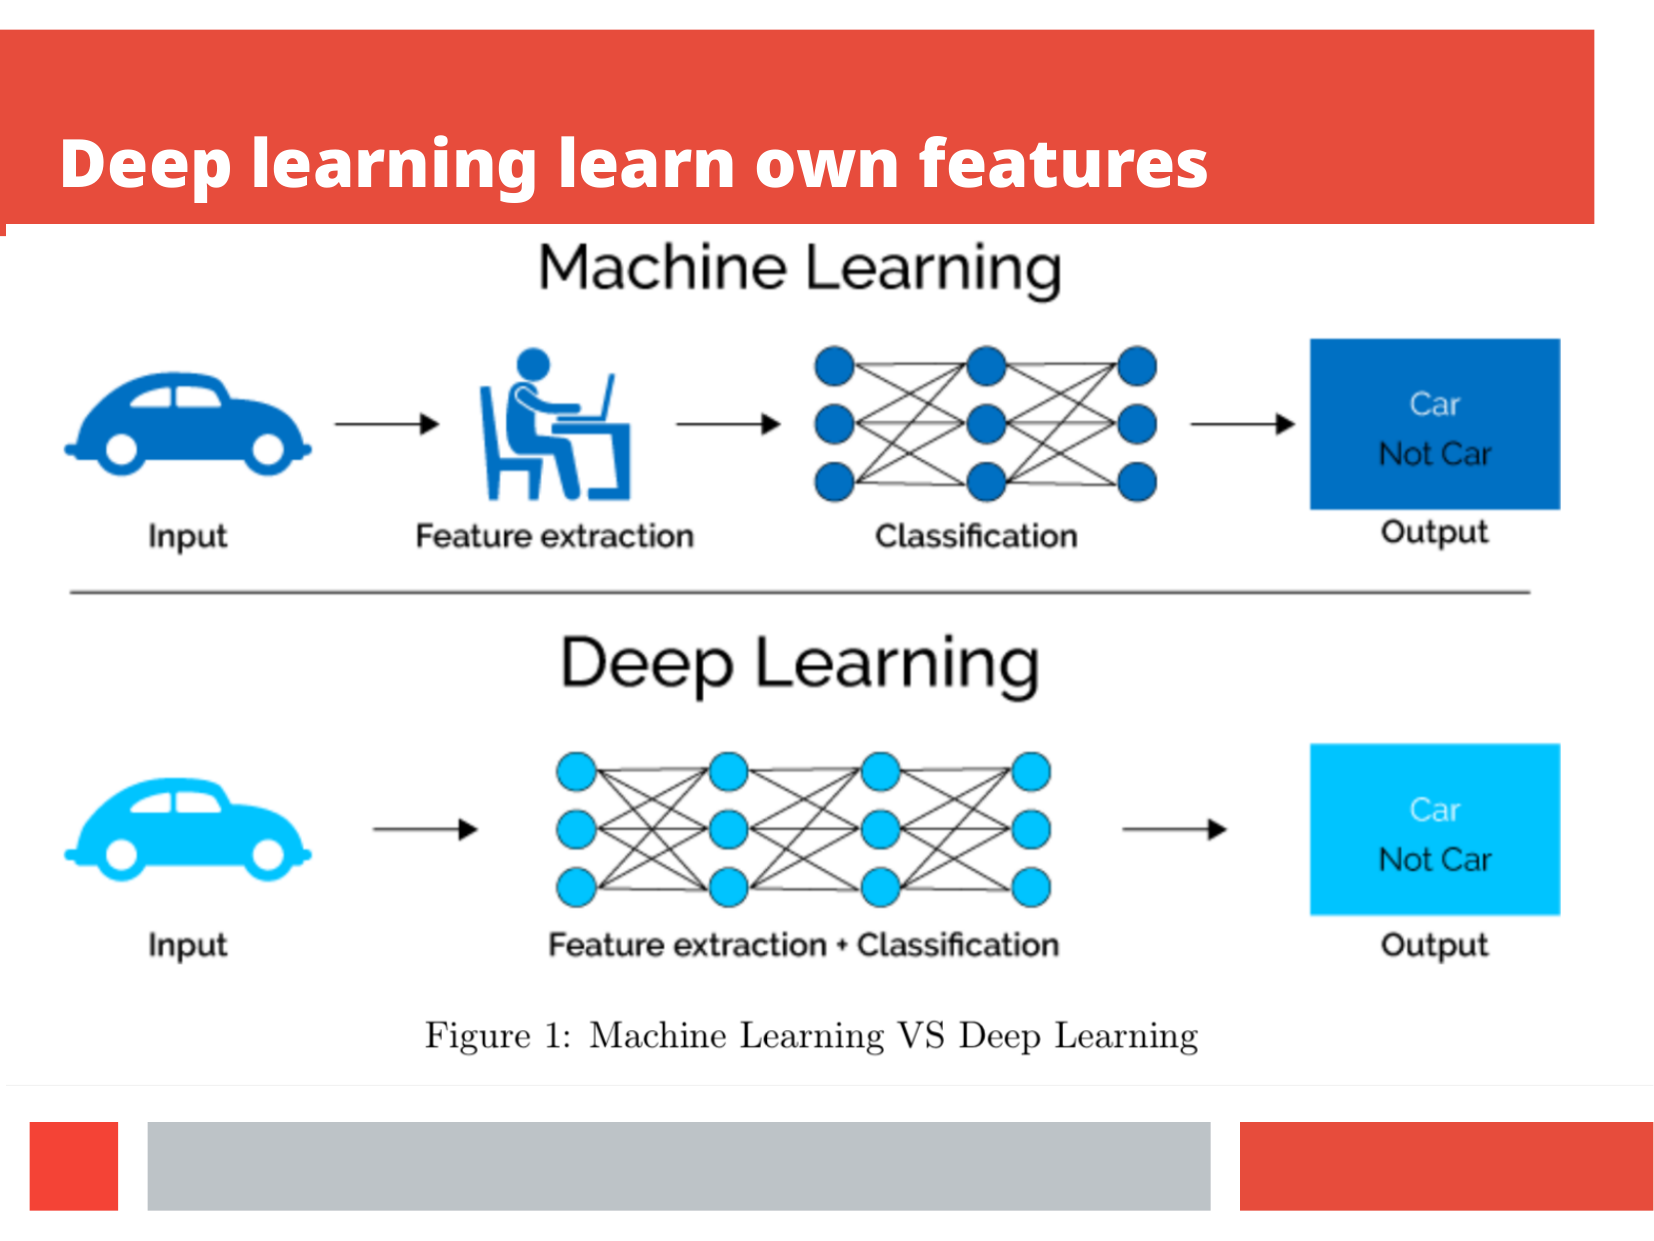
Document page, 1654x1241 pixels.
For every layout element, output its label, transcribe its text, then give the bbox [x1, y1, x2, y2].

picture [6, 224, 1654, 1086]
title Deep learning learn own features [59, 59, 1595, 207]
